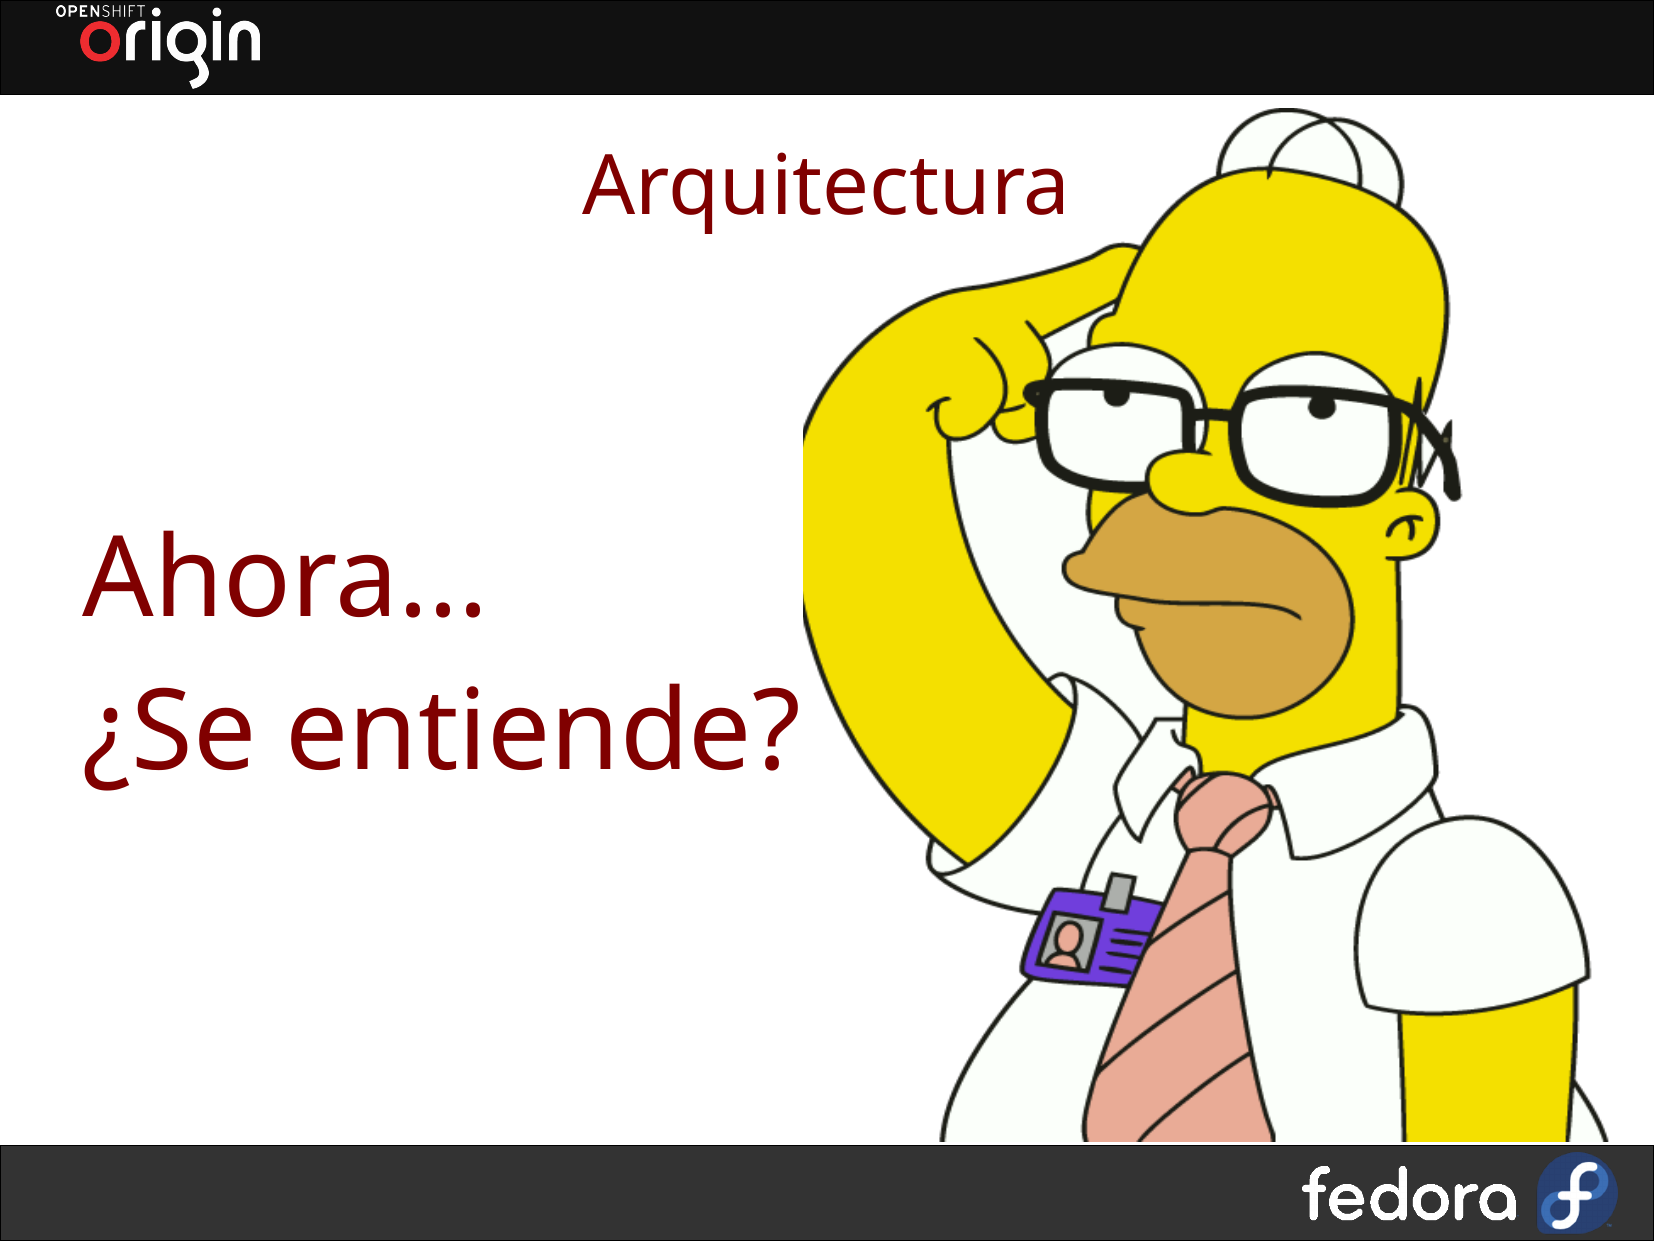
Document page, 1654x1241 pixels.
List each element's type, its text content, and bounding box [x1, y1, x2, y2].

picture [1299, 1151, 1619, 1235]
picture [56, 5, 260, 89]
title Arquitectura [82, 78, 1571, 287]
picture [803, 108, 1623, 1142]
list Ahora... ¿Se entiende? [82, 496, 1134, 804]
